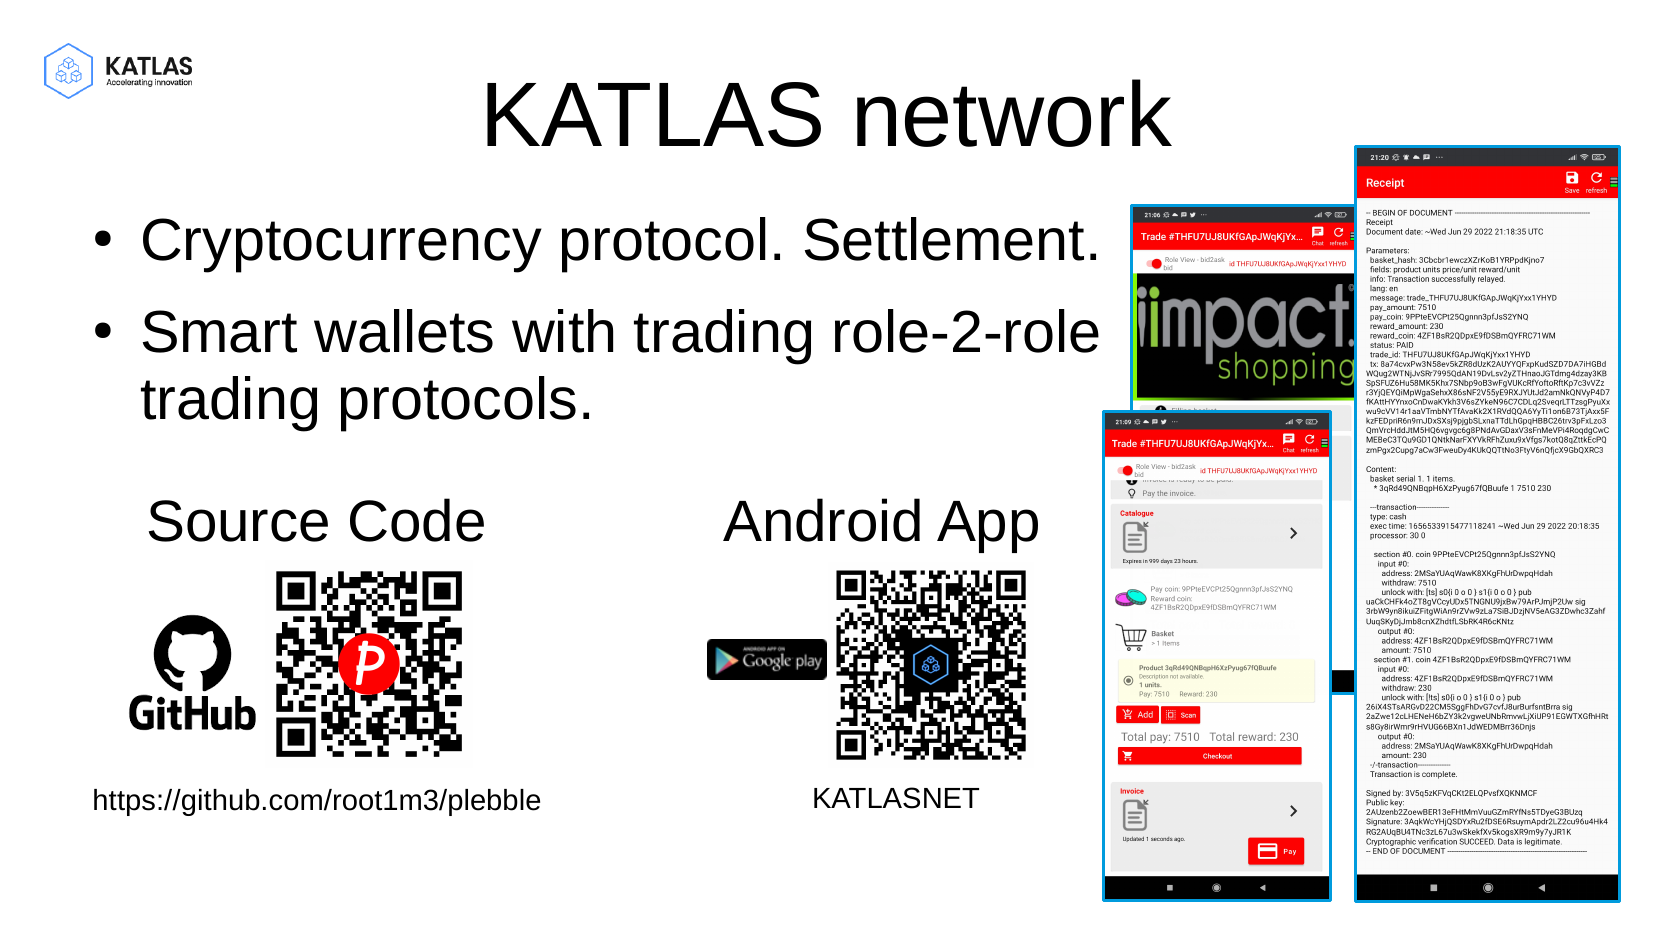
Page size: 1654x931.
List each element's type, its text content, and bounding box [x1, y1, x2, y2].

list Cryptocurrency protocol. Settlement. Smart wallets with trading role-2-role trading protocols. [76, 206, 1123, 473]
picture [1134, 208, 1353, 691]
picture [828, 562, 1034, 768]
picture [1106, 414, 1328, 898]
picture [88, 562, 473, 768]
picture [1358, 149, 1617, 899]
picture [707, 639, 827, 680]
text_box https://github.com/root1m3/plebble [77, 776, 562, 827]
title KATLAS network [82, 37, 1571, 193]
picture [29, 37, 211, 103]
text_box Android App [708, 481, 1057, 562]
text_box Source Code [131, 481, 502, 562]
text_box KATLASNET [797, 774, 1004, 834]
